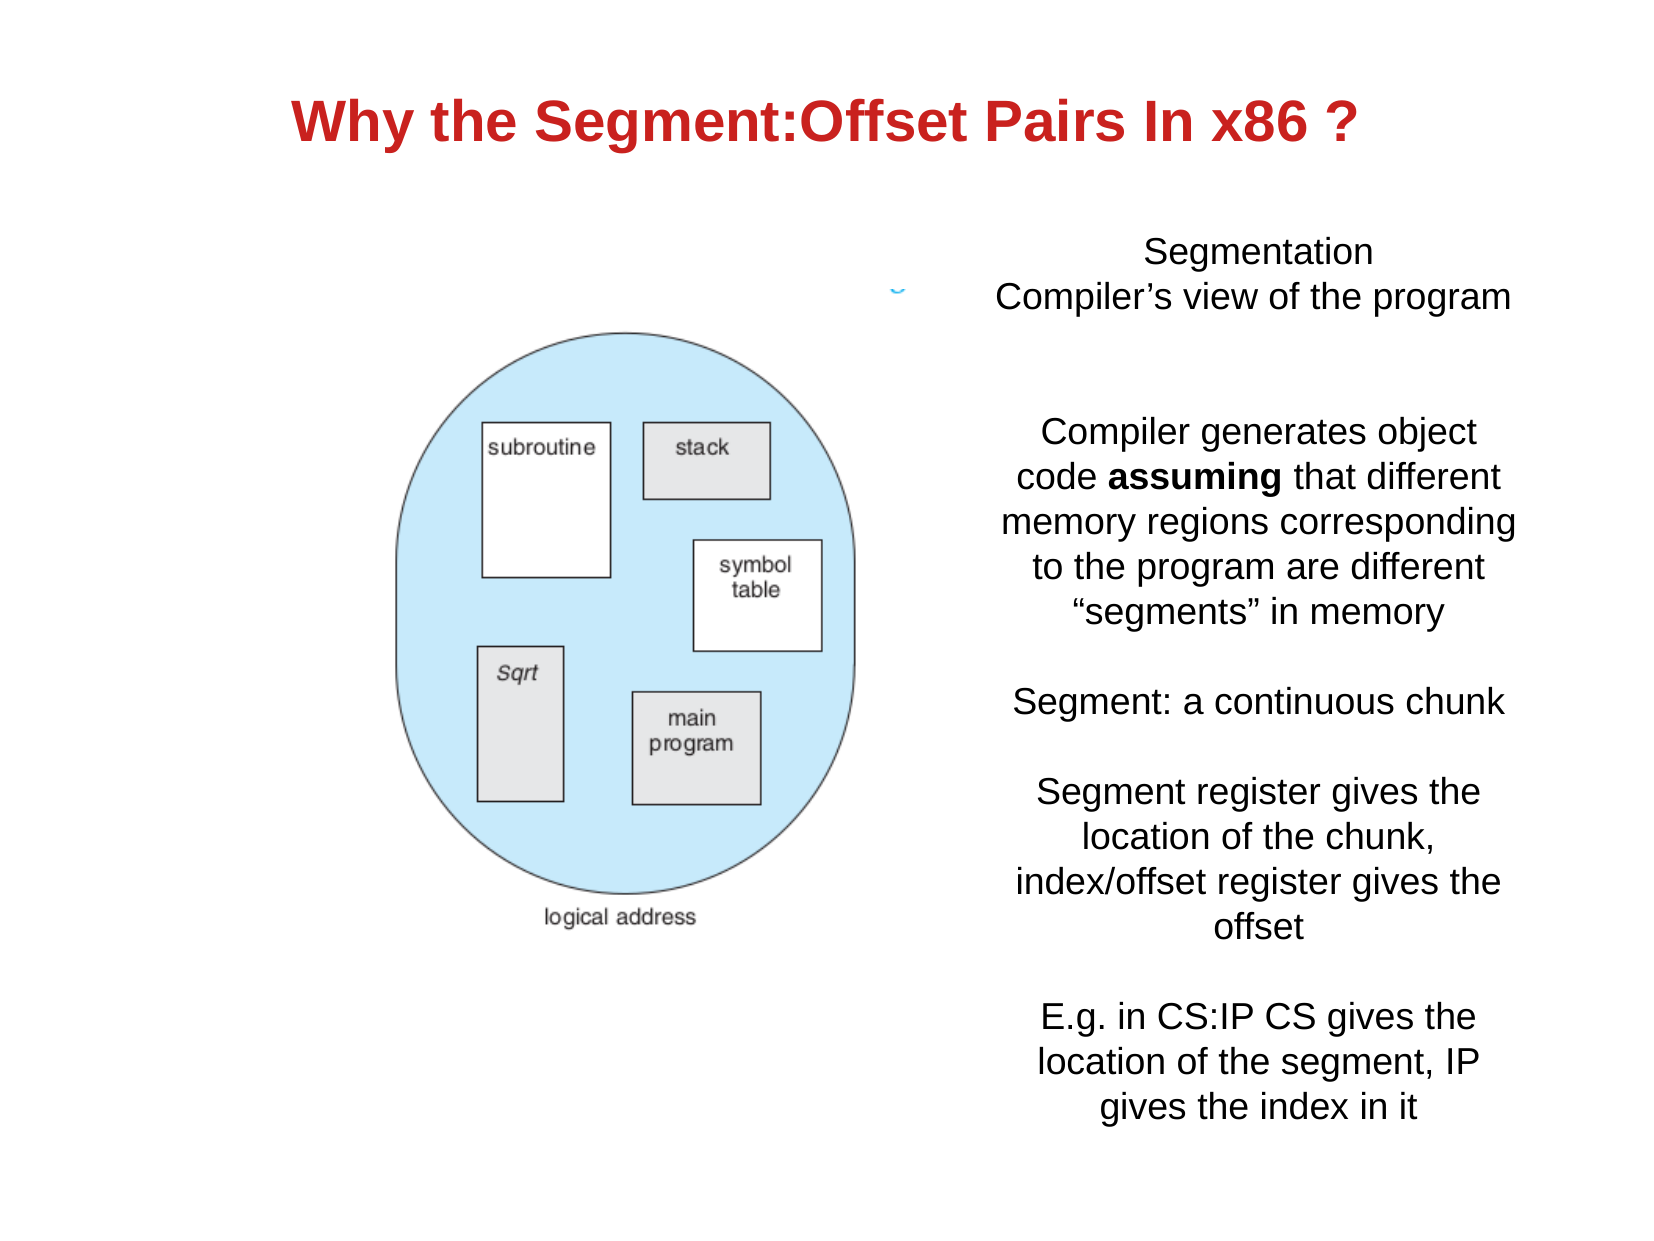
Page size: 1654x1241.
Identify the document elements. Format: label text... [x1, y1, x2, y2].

title Why the Segment:Offset Pairs In x86 ? [82, 49, 1571, 257]
text_box Segmentation Compiler’s view of the program Compiler generates object code assuming that different memory regions corresponding to the program are different “segments” in memory Segment: a continuous chunk Segment register gives the location of the chunk, index/offset register gives the offset E.g. in CS:IP CS gives the location of the segment, IP gives the index in it [980, 220, 1538, 1075]
picture [283, 289, 945, 956]
